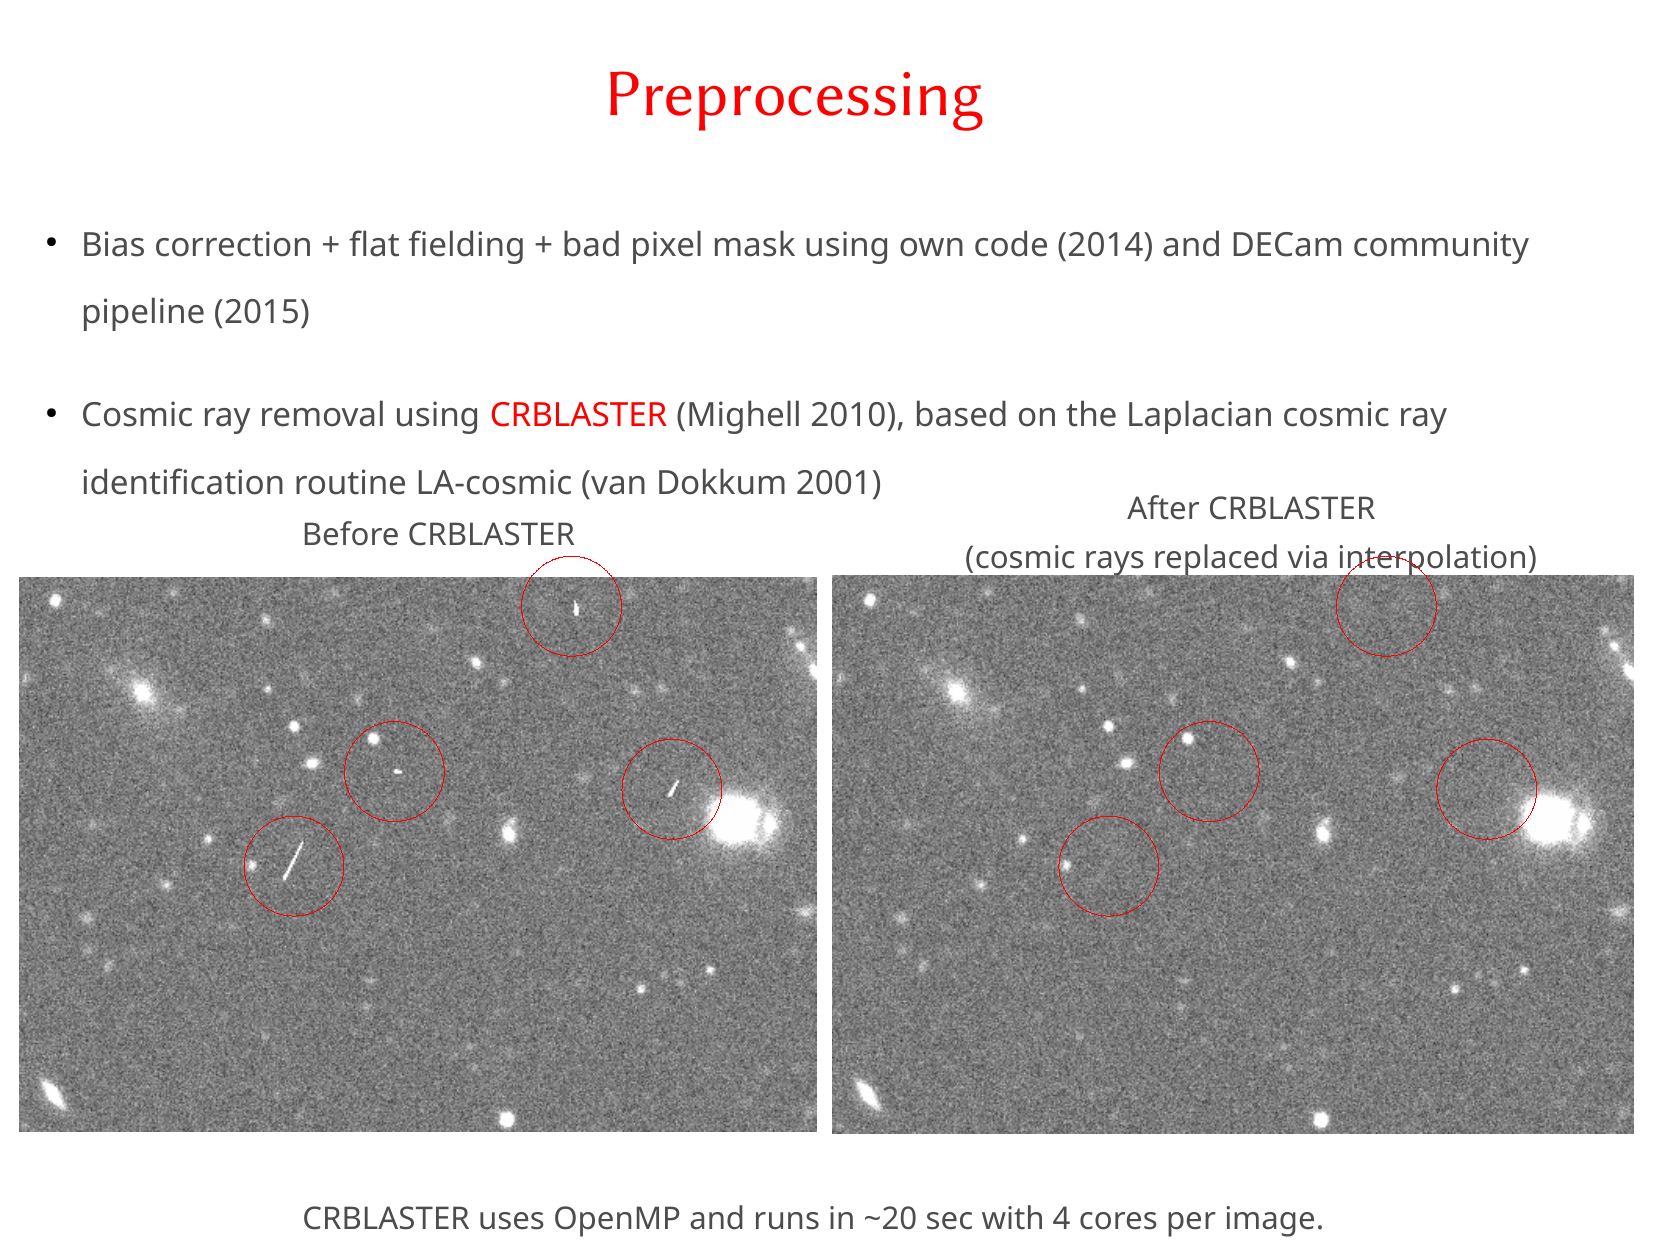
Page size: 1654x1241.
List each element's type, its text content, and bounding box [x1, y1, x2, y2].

text_box After CRBLASTER (cosmic rays replaced via interpolation) [888, 539, 1616, 575]
text_box Before CRBLASTER [231, 504, 647, 583]
picture [832, 575, 1634, 1134]
picture [19, 577, 817, 1132]
text_box Bias correction + flat fielding + bad pixel mask using own code (2014) and DECam community pipeline (2015) Cosmic ray removal using CRBLASTER (Mighell 2010), based on the Laplacian cosmic ray identification routine LA-cosmic (van Dokkum 2001) [30, 190, 1645, 539]
text_box Preprocessing [180, 48, 1411, 178]
text_box CRBLASTER uses OpenMP and runs in ~20 sec with 4 cores per image. [112, 1167, 1517, 1241]
